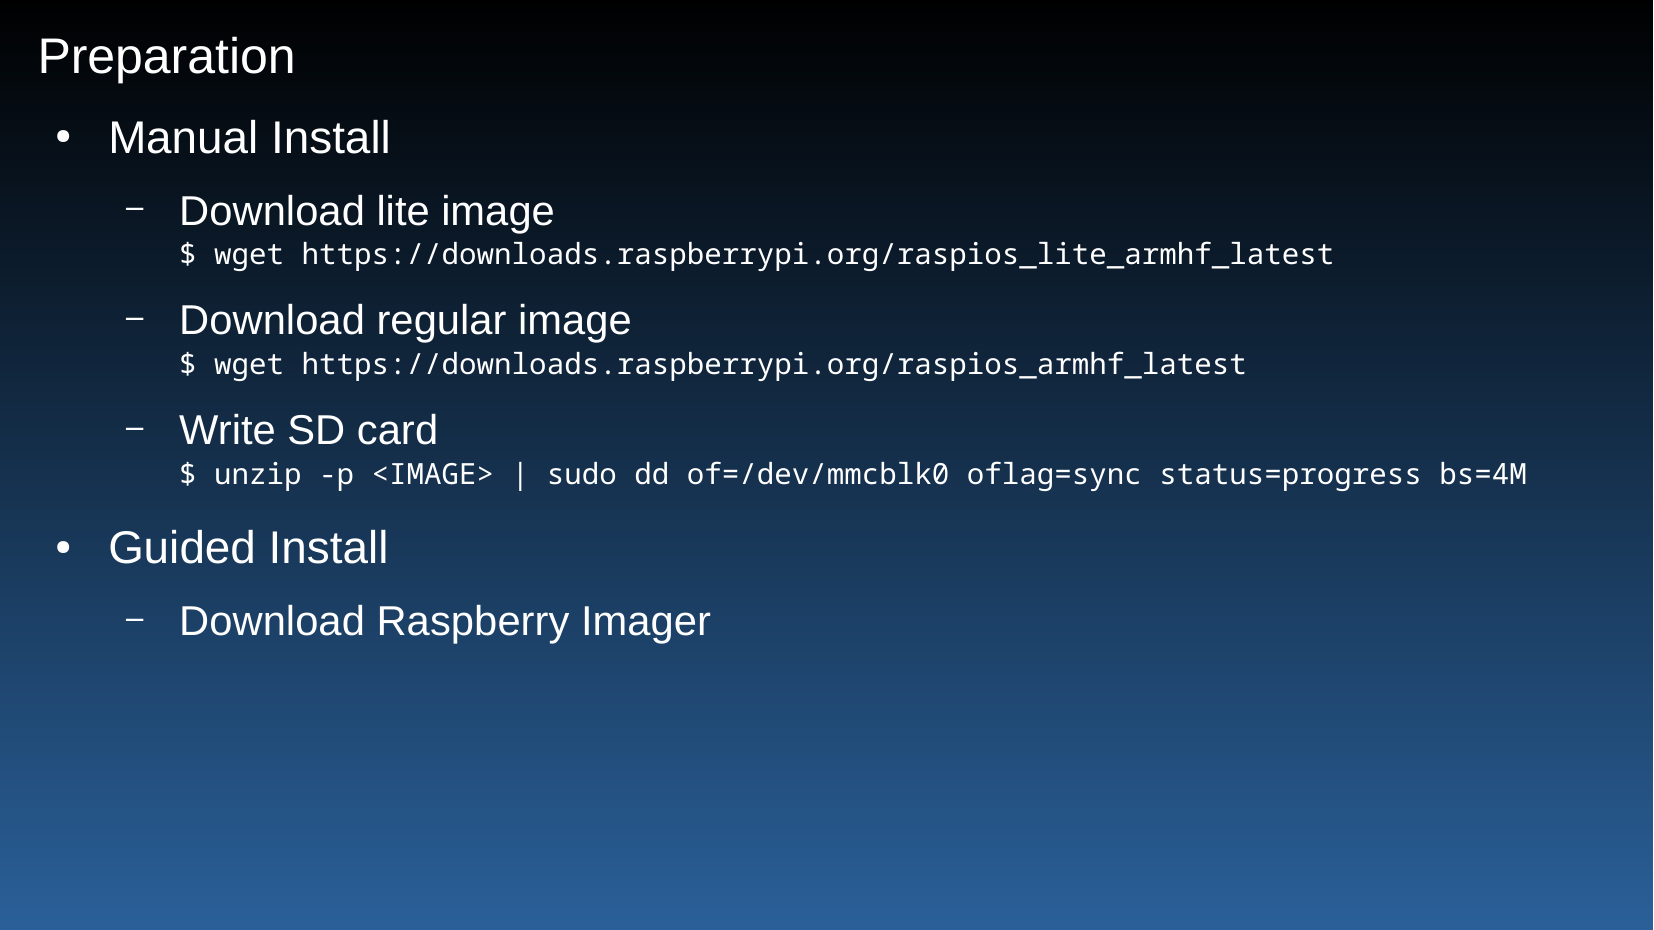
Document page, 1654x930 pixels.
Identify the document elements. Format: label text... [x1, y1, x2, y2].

list Manual Install Download lite image $ wget https://downloads.raspberrypi.org/raspios_lite_armhf_latest Download regular image $ wget https://downloads.raspberrypi.org/raspios_armhf_latest Write SD card $ unzip -p <IMAGE> | sudo dd of=/dev/mmcblk0 oflag=sync status=progress bs=4M Guided Install Download Raspberry Imager [37, 112, 1612, 825]
title Preparation [37, 28, 1612, 84]
